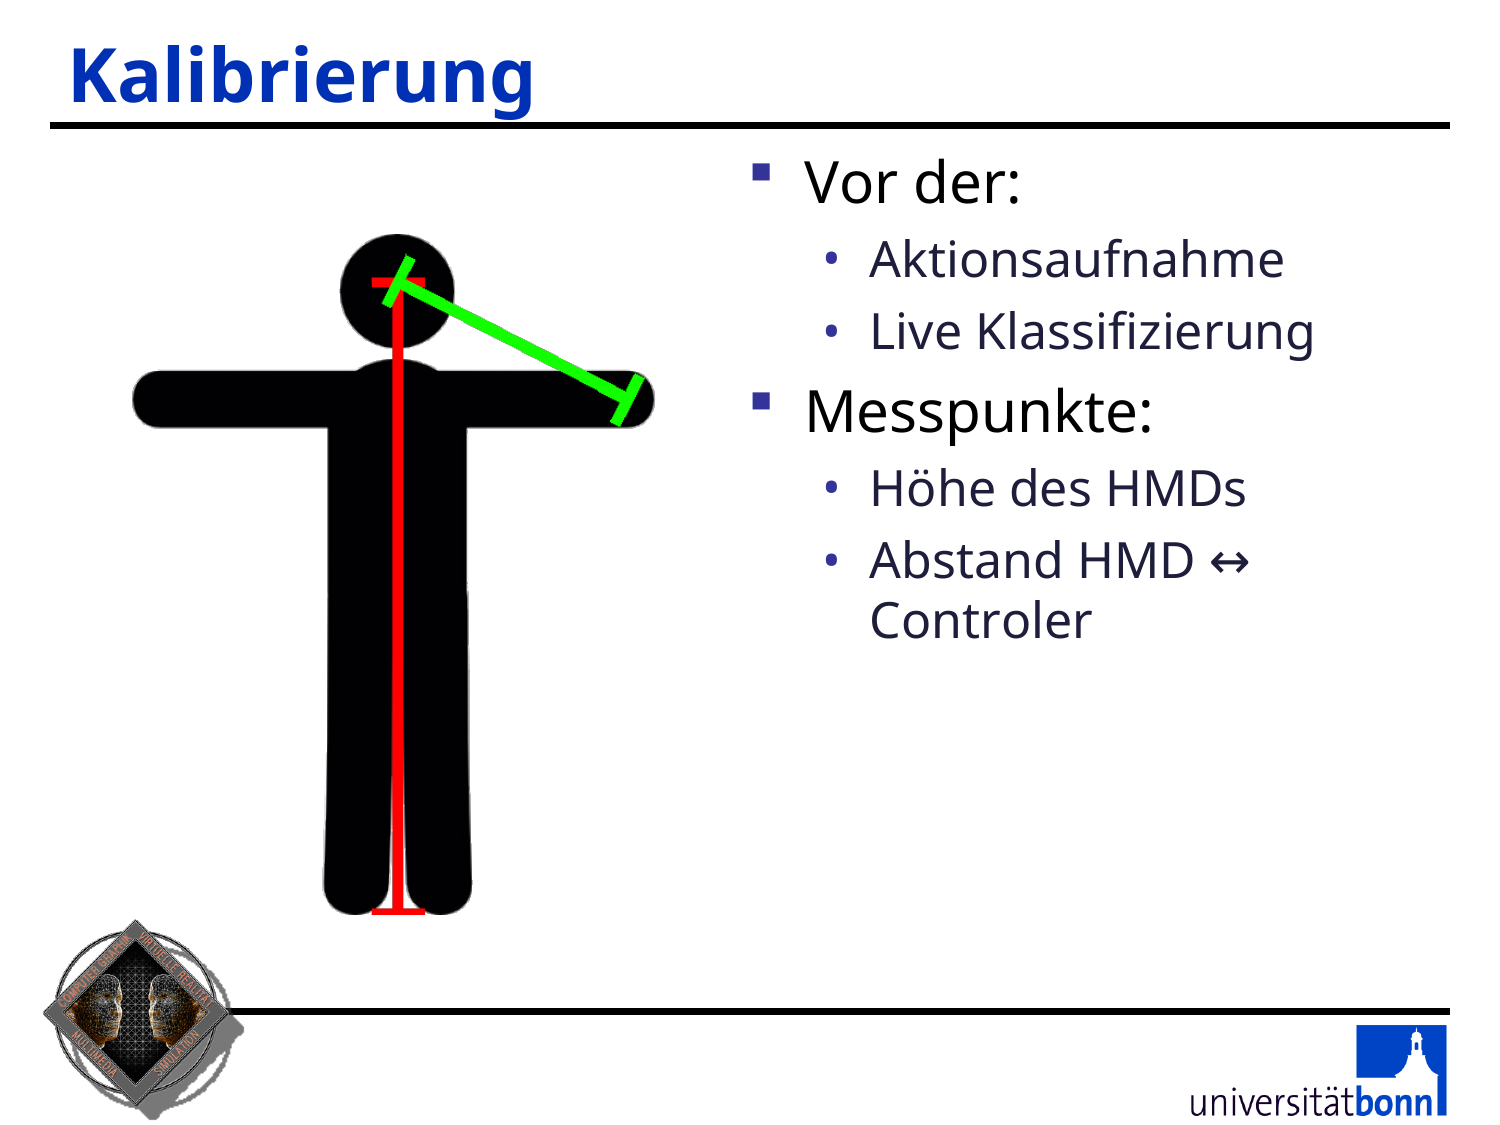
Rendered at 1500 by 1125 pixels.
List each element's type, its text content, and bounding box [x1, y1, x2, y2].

picture [41, 917, 229, 1106]
list Vor der: Aktionsaufnahme Live Klassifizierung Messpunkte: Höhe des HMDs Abstand HMD ↔ Controler [733, 137, 1448, 1012]
title Kalibrierung [53, 18, 1447, 126]
picture [1189, 1023, 1448, 1117]
picture [53, 234, 733, 915]
